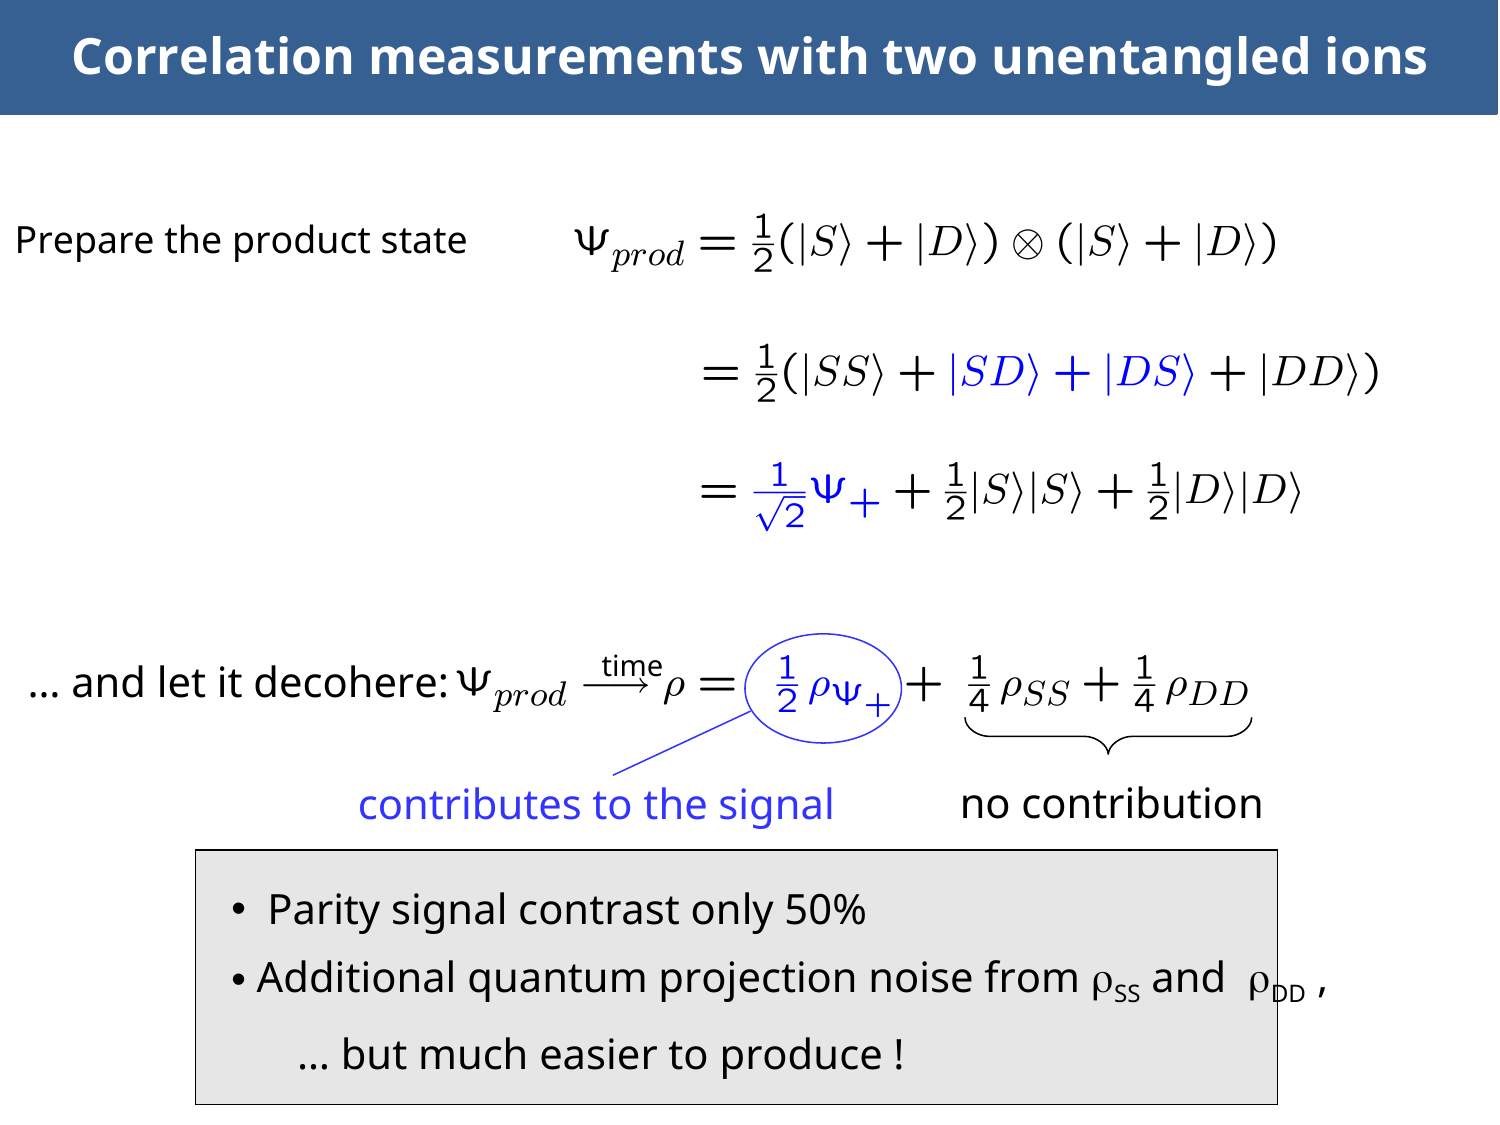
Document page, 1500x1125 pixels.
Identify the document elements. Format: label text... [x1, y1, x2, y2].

text_box … but much easier to produce ! [282, 1020, 920, 1086]
picture [700, 460, 1300, 532]
text_box [195, 849, 1278, 1105]
text_box Correlation measurements with two unentangled ions [56, 16, 1445, 93]
picture [702, 342, 1378, 402]
picture [740, 713, 755, 718]
text_box contributes to the signal [343, 770, 851, 810]
picture [455, 653, 761, 718]
picture [573, 212, 1275, 272]
text_box time [586, 639, 679, 690]
picture [746, 653, 900, 718]
text_box Prepare the product state [0, 208, 493, 269]
picture [886, 653, 1249, 718]
text_box Parity signal contrast only 50% Additional quantum projection noise from SS and DD , [216, 810, 1344, 1016]
text_box … and let it decohere: [12, 648, 465, 714]
text_box no contribution [944, 768, 1279, 810]
